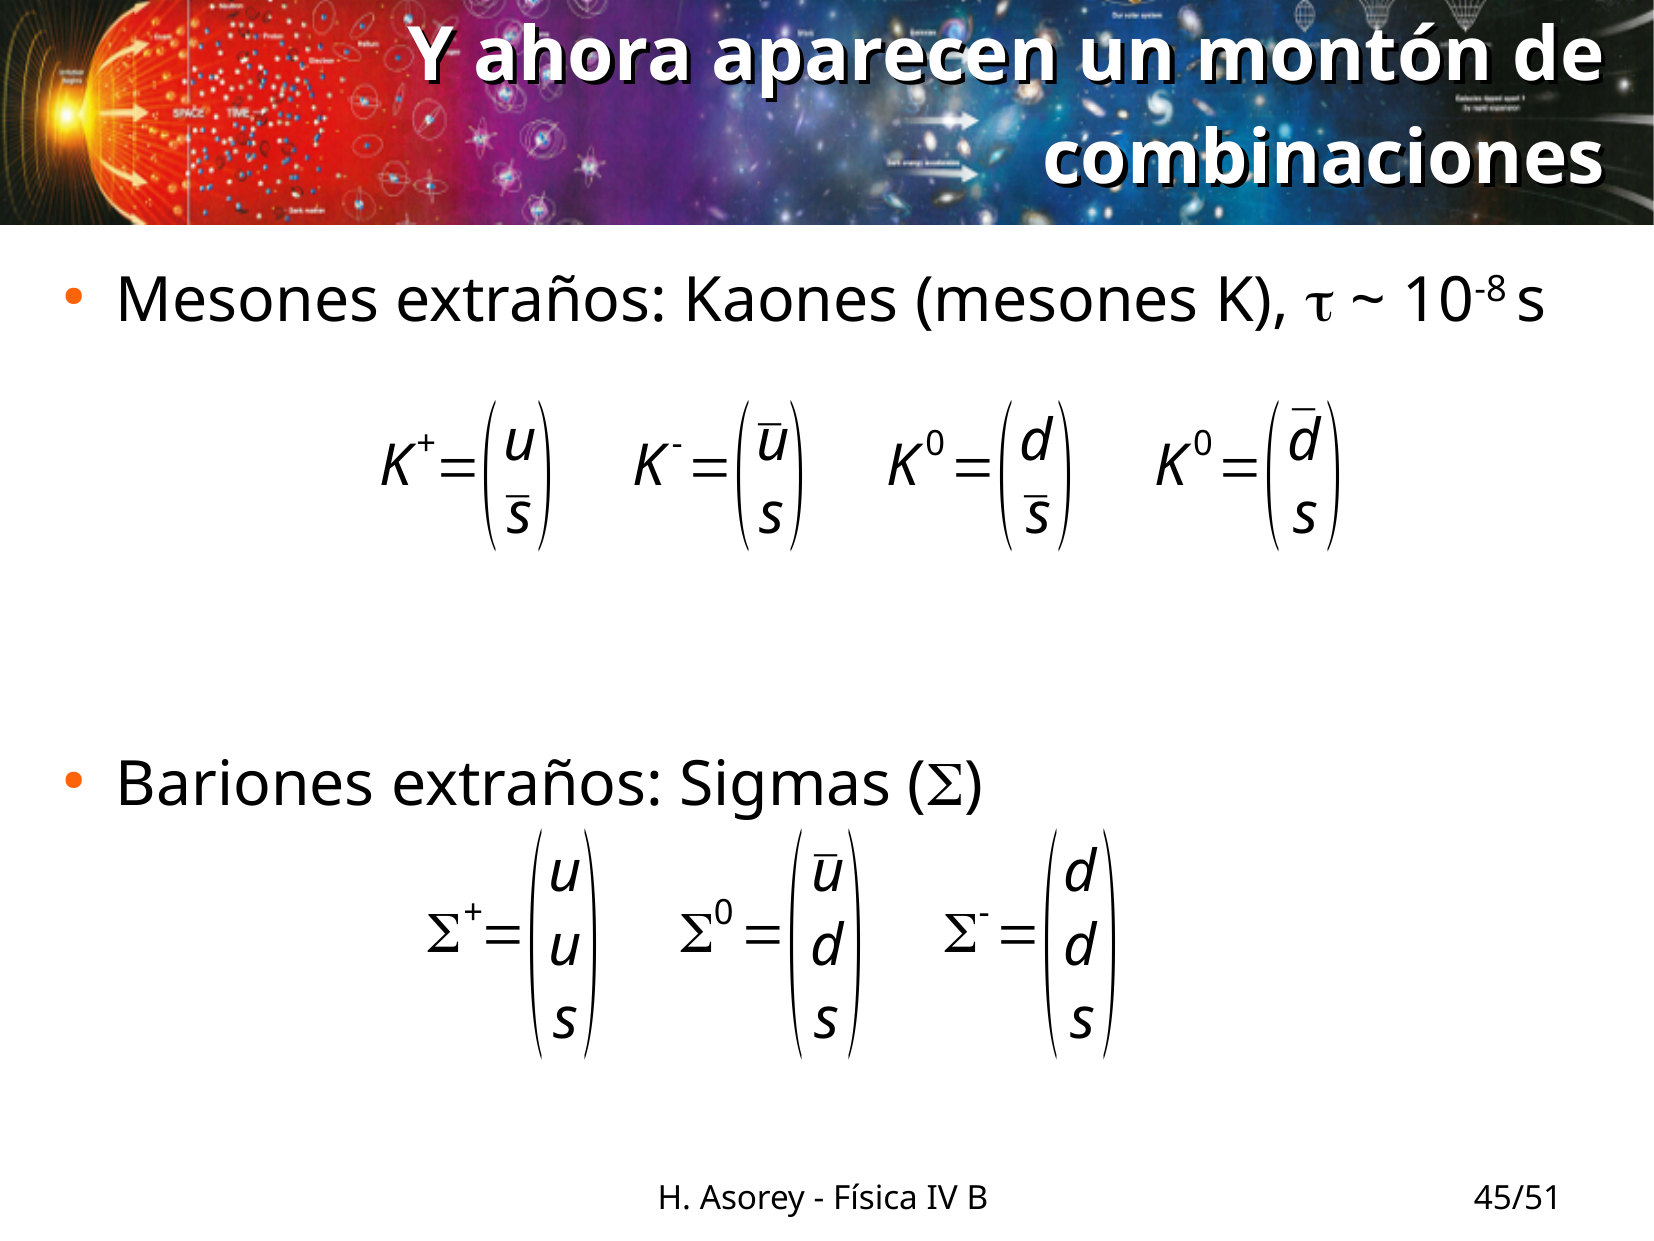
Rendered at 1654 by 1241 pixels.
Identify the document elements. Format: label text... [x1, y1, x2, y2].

chart [420, 825, 1127, 1063]
picture [0, 0, 1654, 225]
title Y ahora aparecen un montón de combinaciones [45, 15, 1606, 191]
chart [371, 396, 1351, 556]
list Mesones extraños: Kaones (mesones K), t ~ 10-8 s Bariones extraños: Sigmas (S) [45, 255, 1606, 1156]
